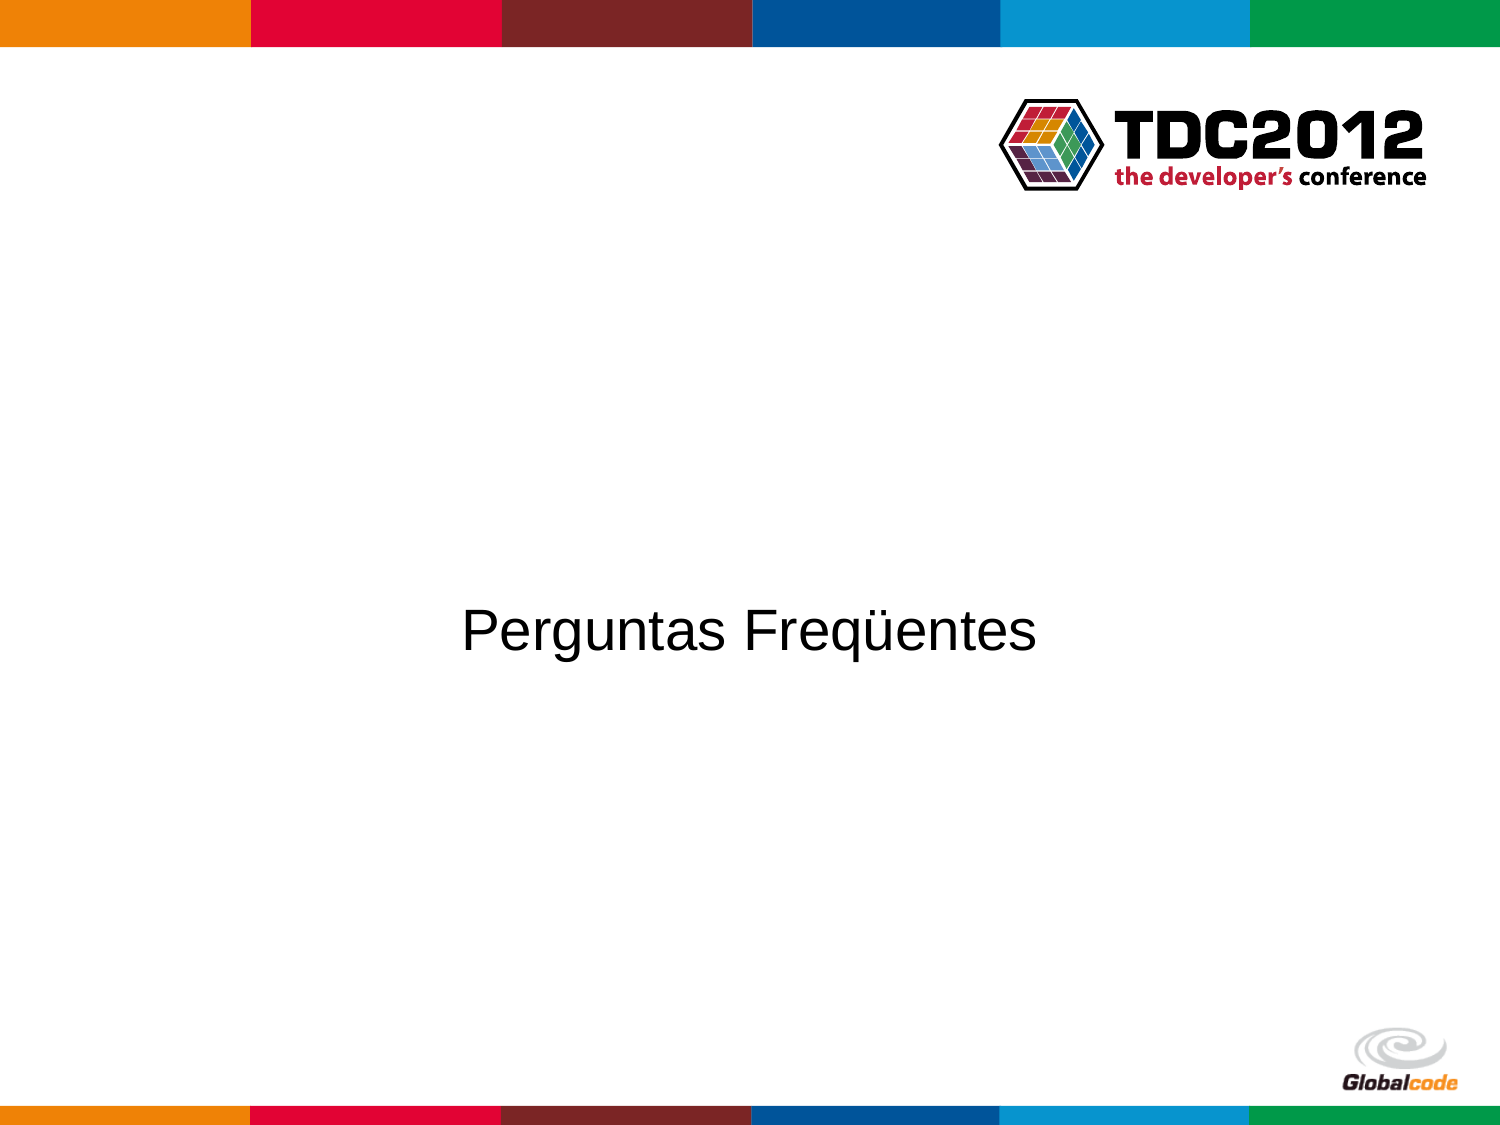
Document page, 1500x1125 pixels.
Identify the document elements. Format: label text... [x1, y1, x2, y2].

subtitle Perguntas Freqüentes [41, 255, 1459, 998]
picture [1340, 999, 1459, 1105]
